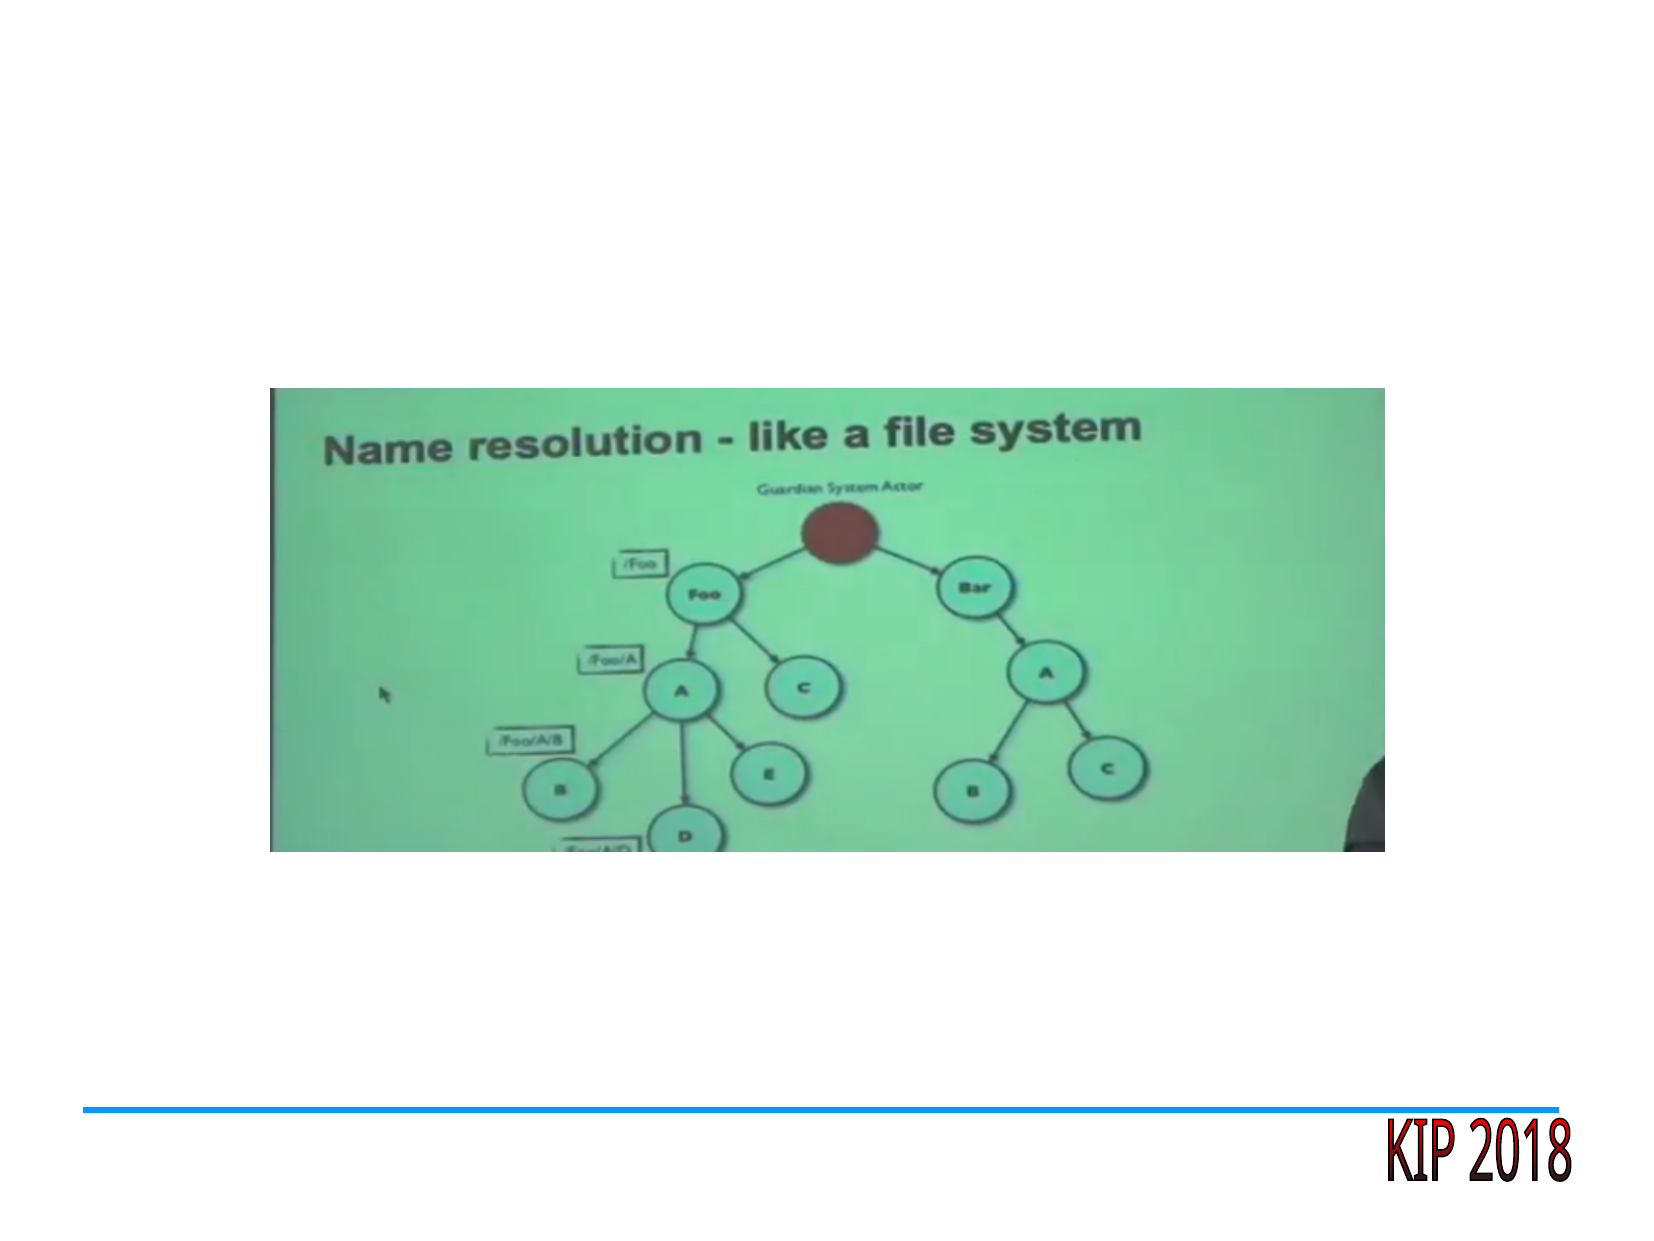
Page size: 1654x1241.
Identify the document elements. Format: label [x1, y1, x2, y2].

picture [270, 388, 1385, 852]
